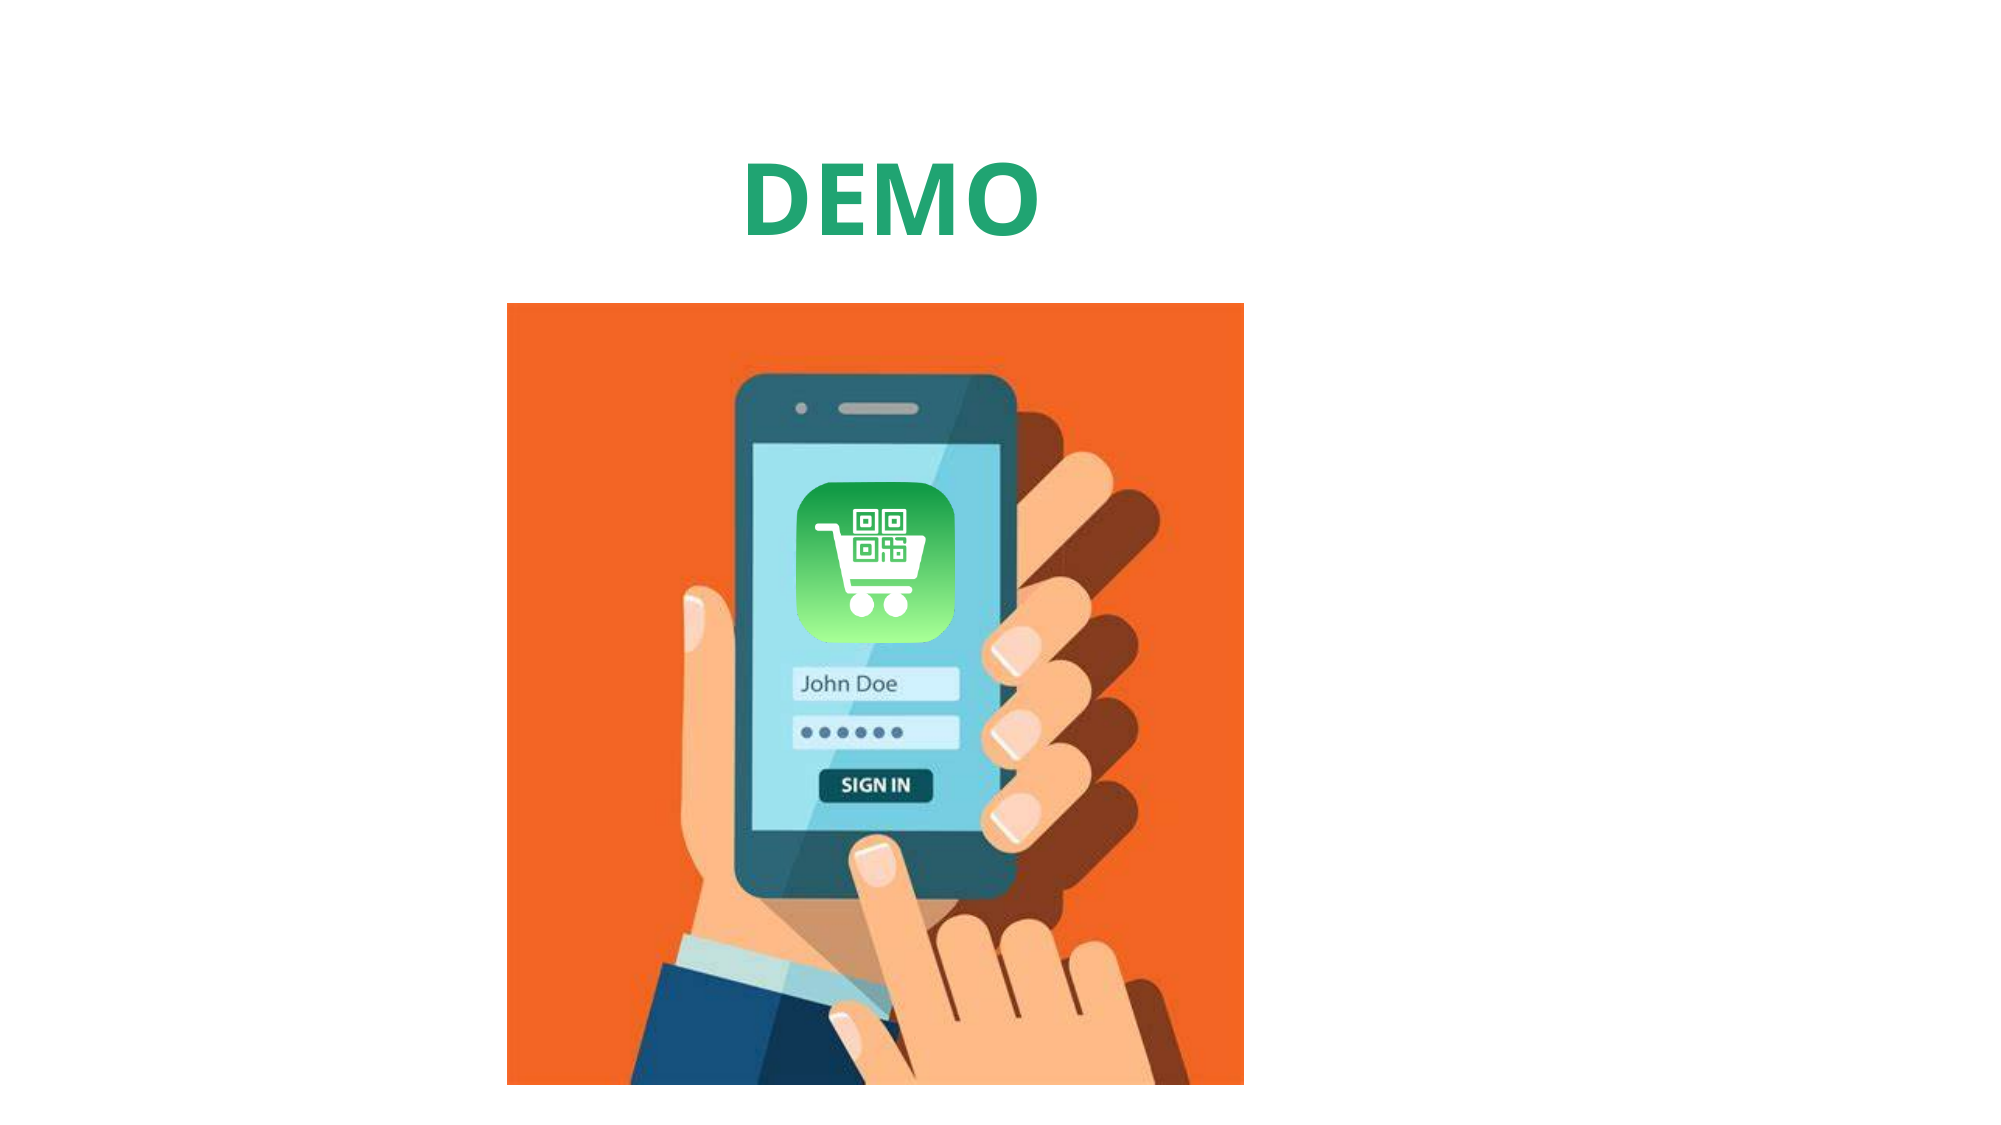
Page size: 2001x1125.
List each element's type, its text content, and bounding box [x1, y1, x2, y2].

picture [507, 303, 1244, 1085]
list DEMO [724, 141, 2000, 304]
